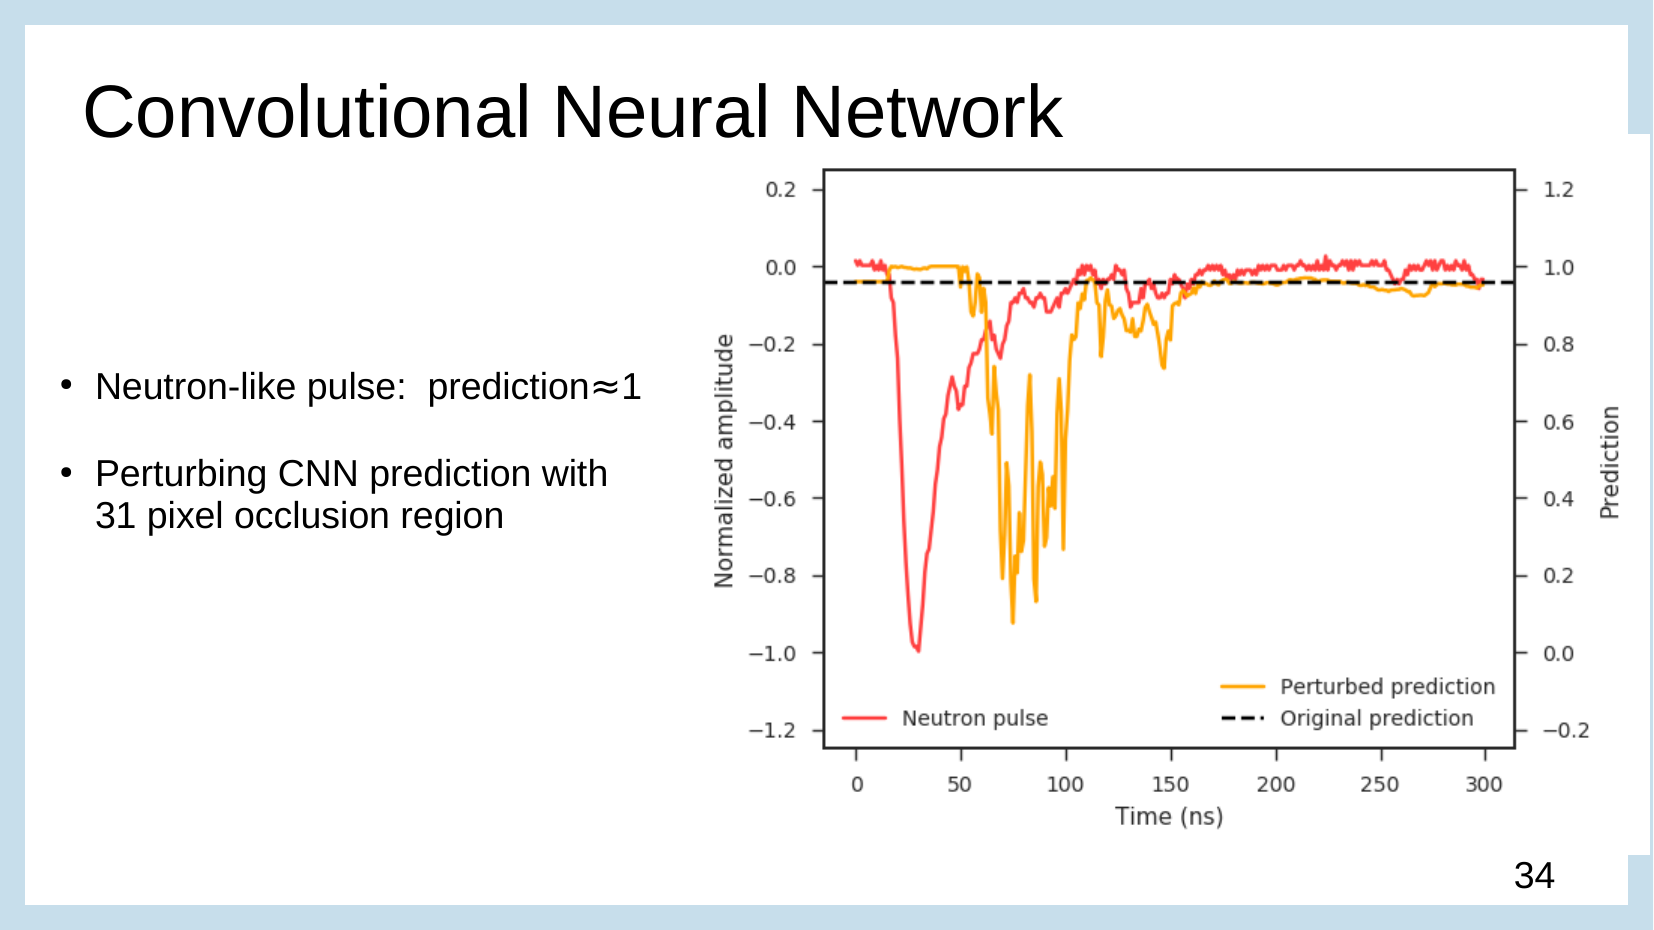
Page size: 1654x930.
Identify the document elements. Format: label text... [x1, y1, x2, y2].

text_box Neutron-like pulse: prediction≈1 Perturbing CNN prediction with 31 pixel occlusion region [44, 352, 675, 789]
title Convolutional Neural Network [82, 29, 1380, 196]
picture [689, 134, 1650, 855]
